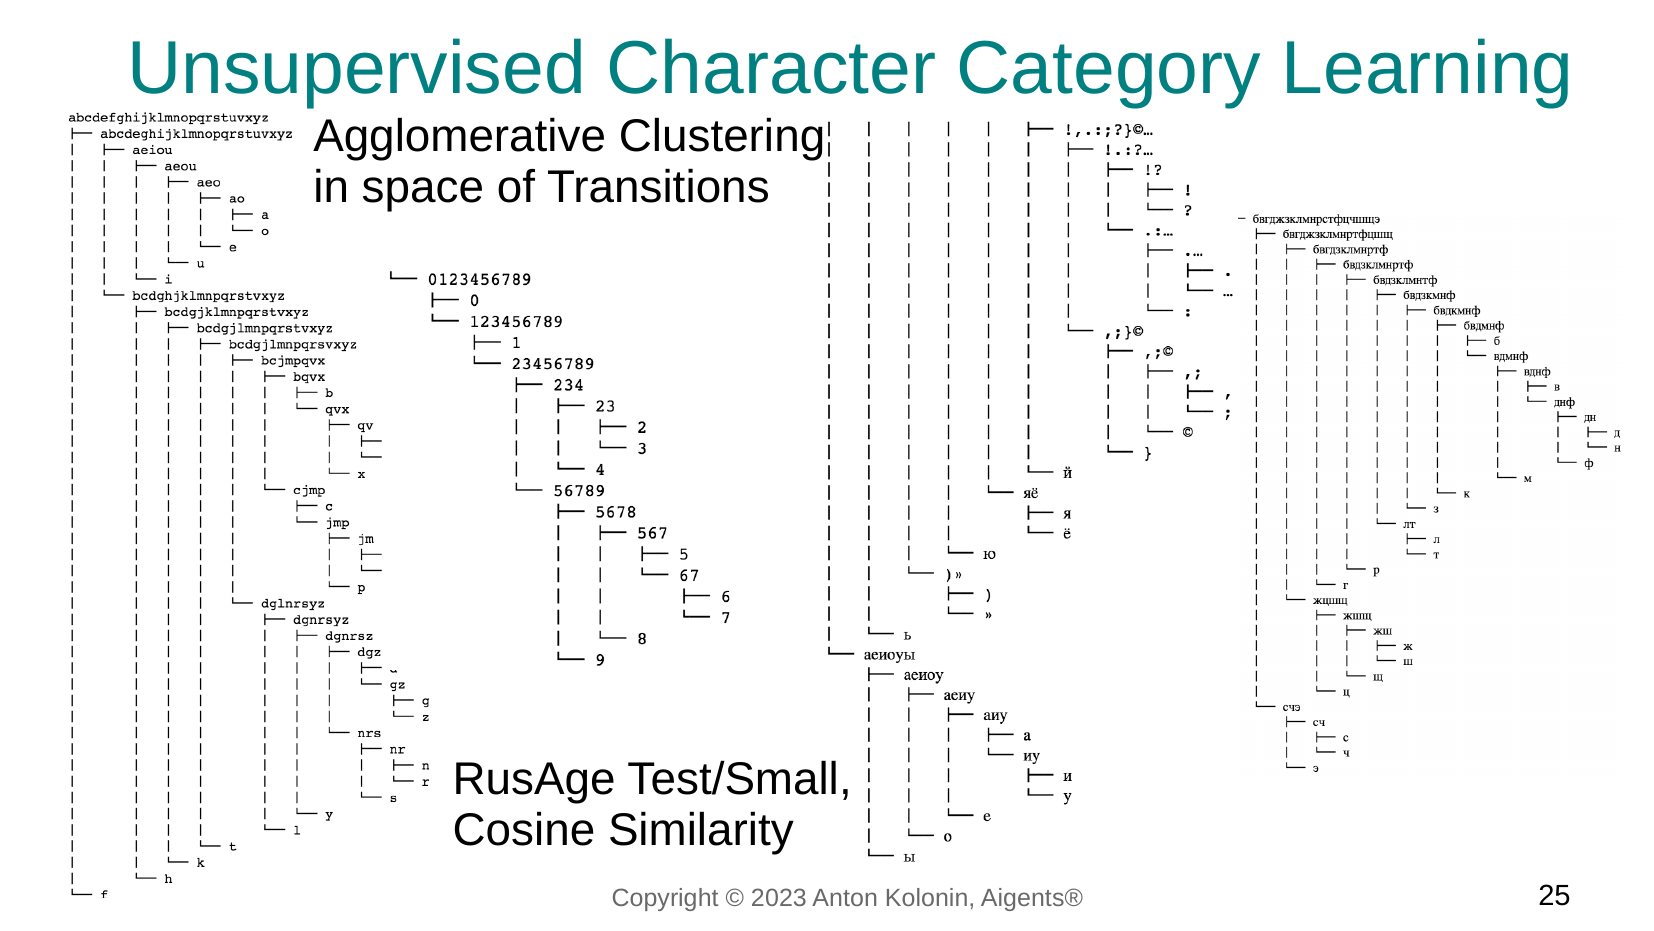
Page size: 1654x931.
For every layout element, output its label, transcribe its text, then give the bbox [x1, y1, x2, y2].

text_box Unsupervised Character Category Learning [0, 0, 1653, 135]
picture [66, 110, 738, 898]
picture [819, 119, 1629, 866]
text_box RusAge Test/Small, Cosine Similarity [437, 745, 868, 873]
text_box Agglomerative Clustering in space of Transitions [298, 102, 854, 244]
